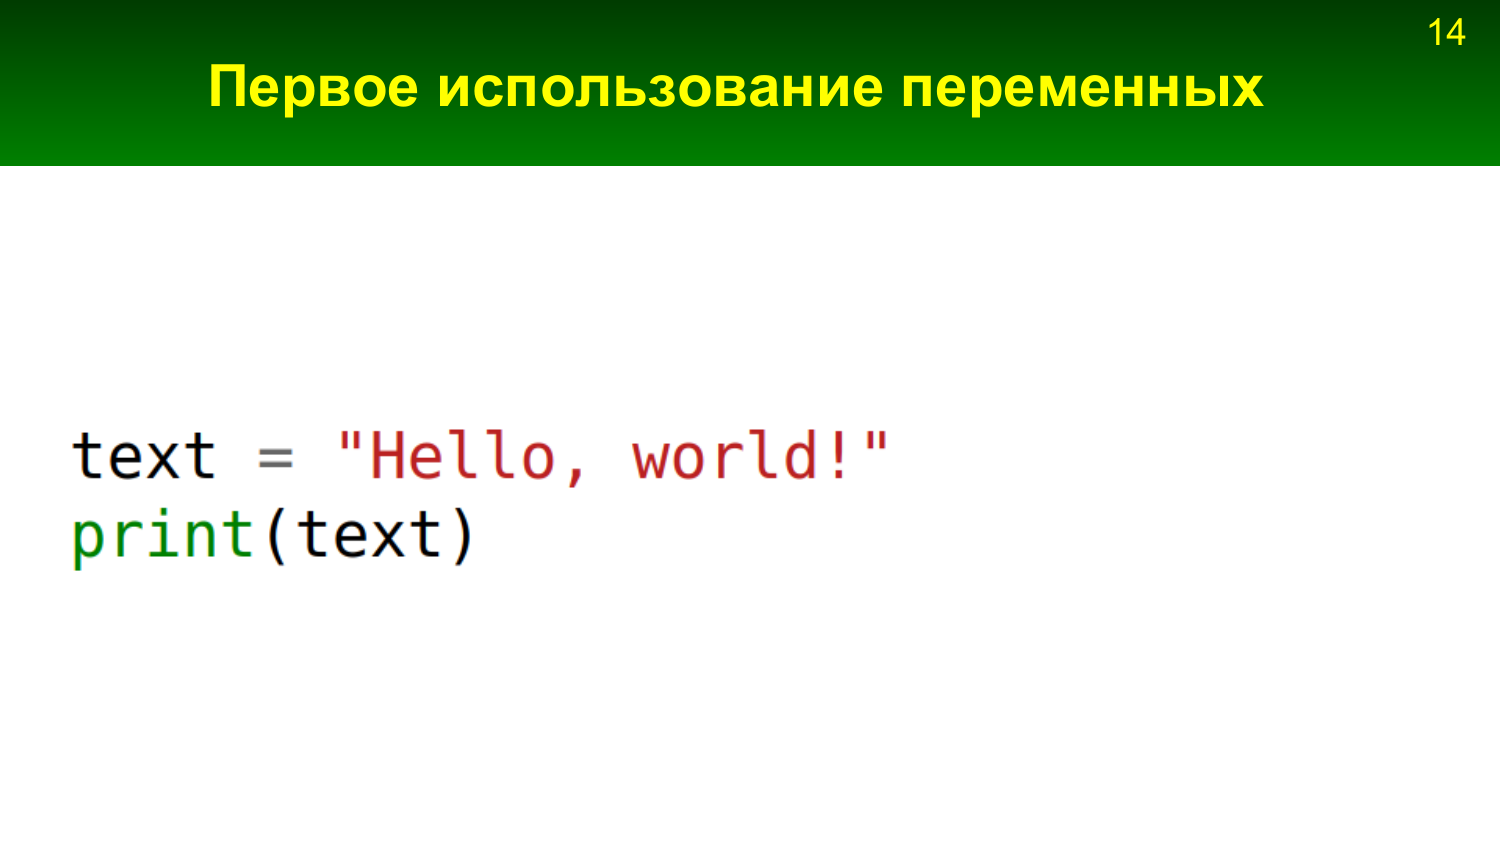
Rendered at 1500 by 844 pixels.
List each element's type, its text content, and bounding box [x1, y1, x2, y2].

picture [35, 400, 911, 585]
title Первое использование переменных [47, 11, 1426, 154]
